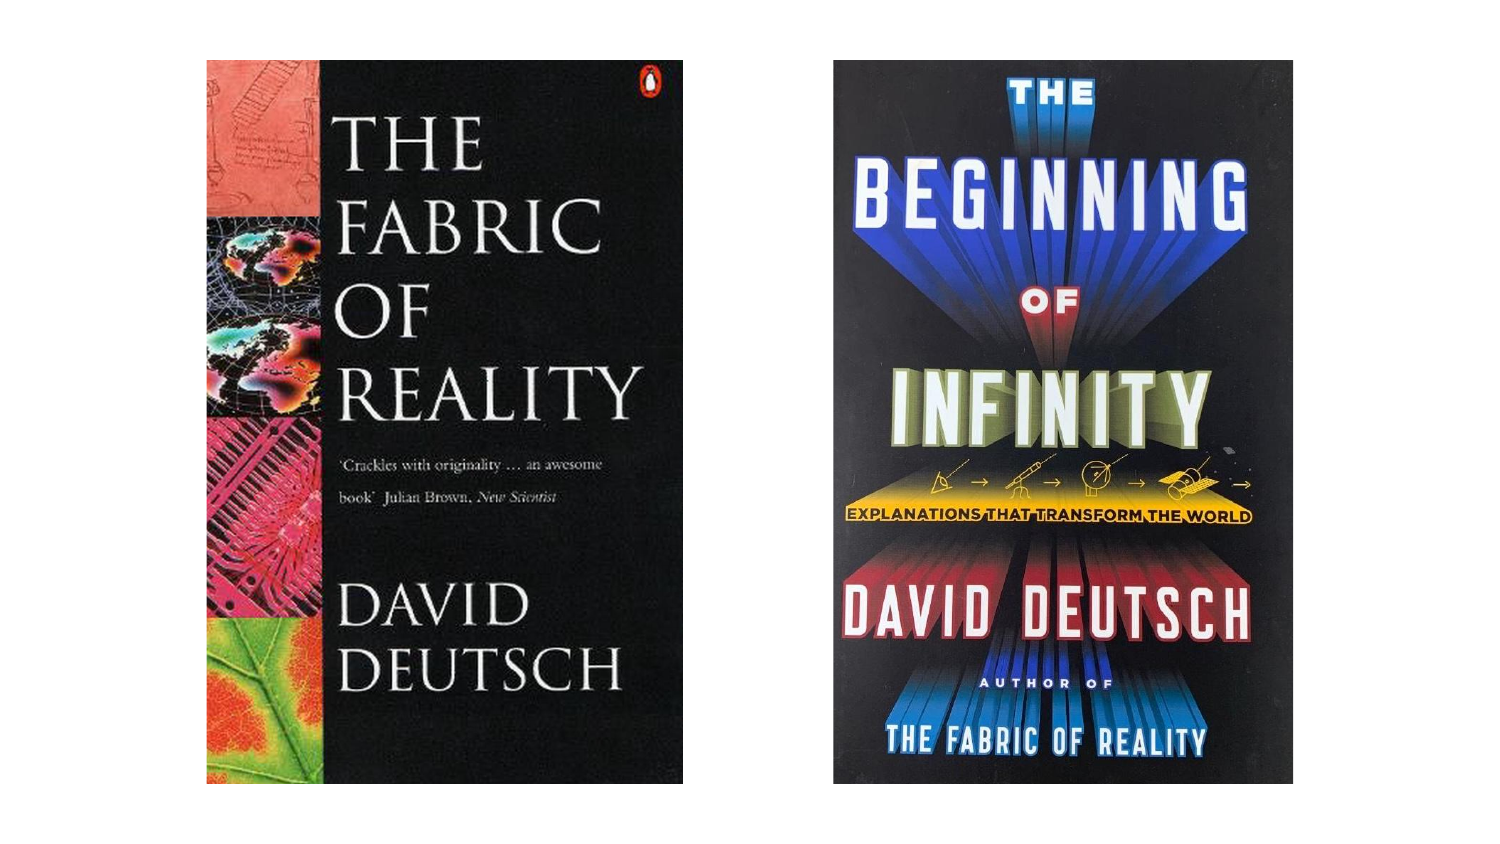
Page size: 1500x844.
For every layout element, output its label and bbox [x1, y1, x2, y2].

picture [833, 60, 1294, 784]
picture [206, 60, 683, 784]
